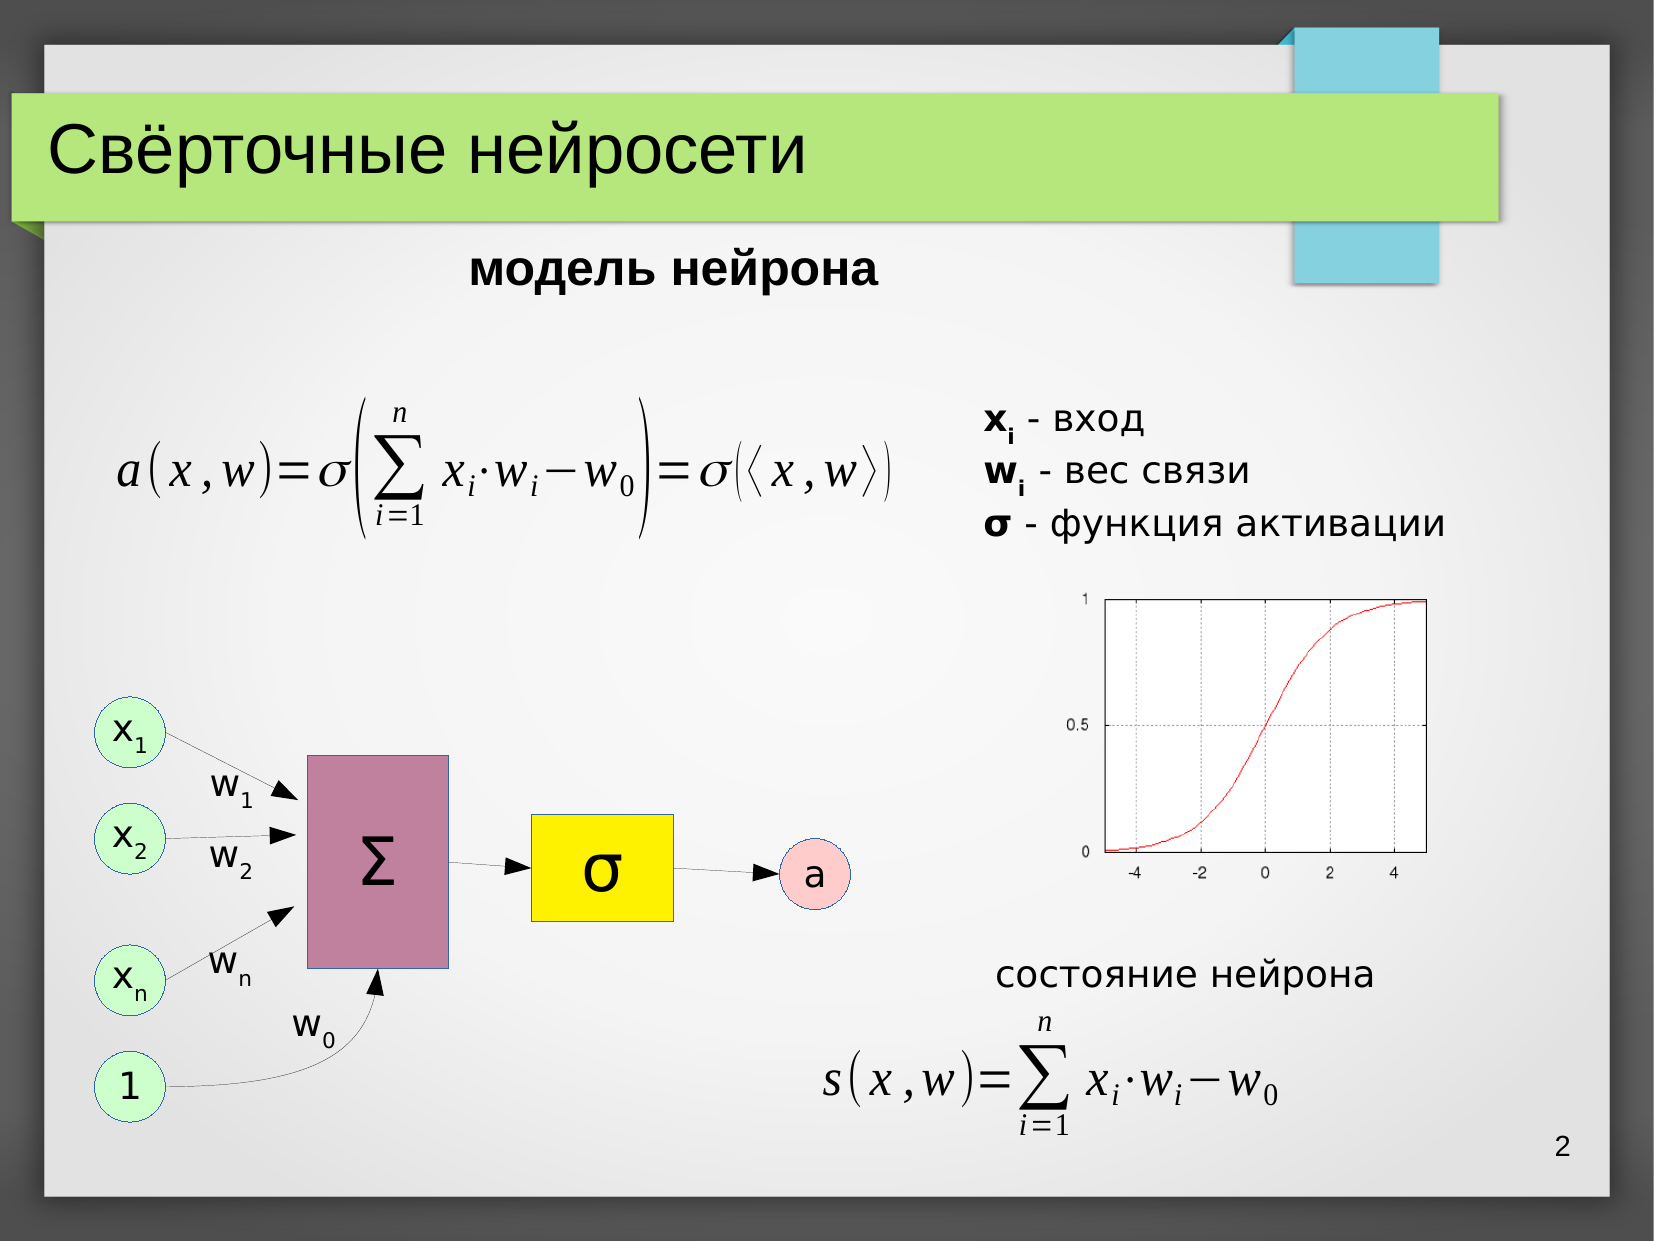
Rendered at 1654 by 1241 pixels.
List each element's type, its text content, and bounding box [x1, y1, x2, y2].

chart [108, 394, 898, 544]
text_box x2 [94, 803, 166, 875]
subtitle модель нейрона [200, 236, 1146, 301]
text_box σ [531, 814, 674, 922]
title Свёрточные нейросети [47, 109, 1501, 189]
text_box x1 [94, 696, 166, 768]
text_box a [779, 838, 851, 910]
text_box xn [94, 944, 166, 1016]
text_box xi - вход wi - вес связи σ - функция активации [968, 389, 1465, 553]
text_box 1 [94, 1051, 166, 1123]
picture [0, 0, 1654, 1241]
chart [814, 1010, 1286, 1146]
text_box состояние нейрона [980, 944, 1406, 1004]
text_box Σ [307, 755, 449, 969]
